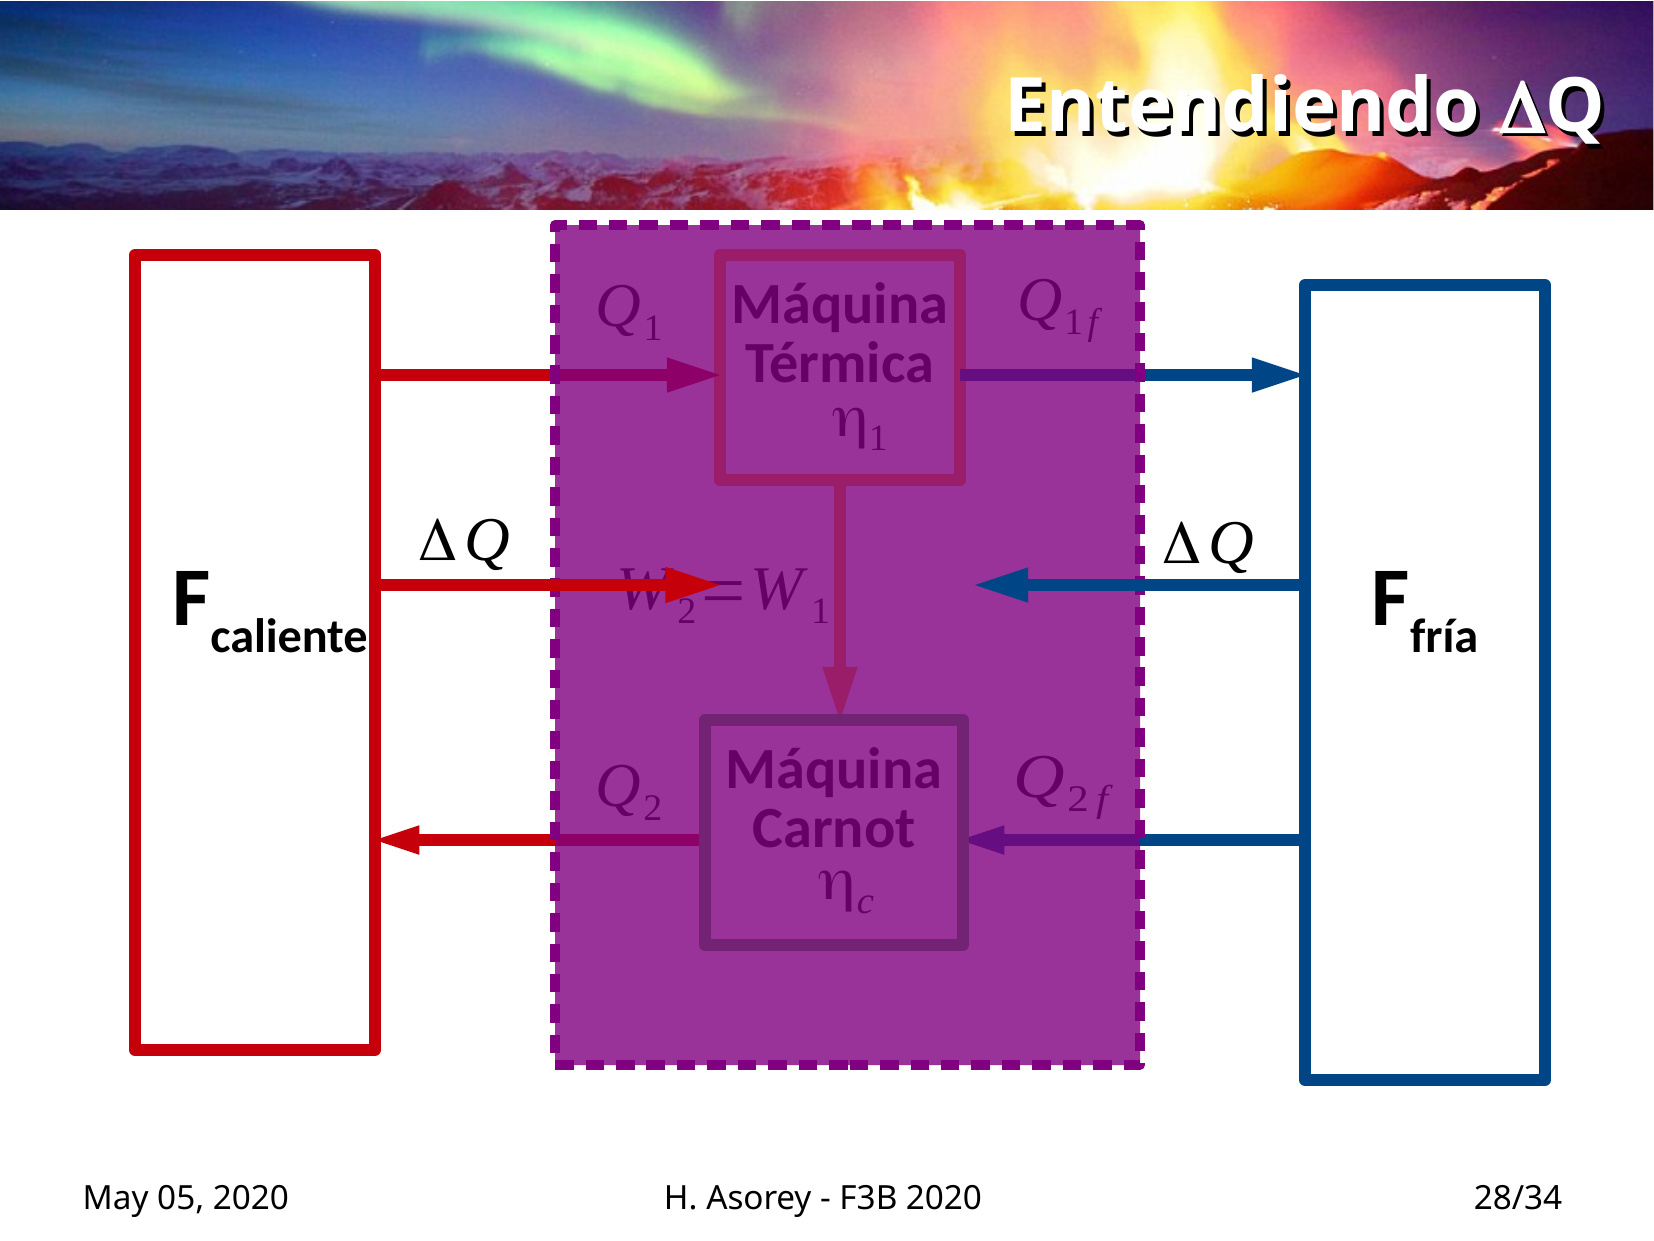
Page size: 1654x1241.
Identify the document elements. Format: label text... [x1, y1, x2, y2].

title Entendiendo DQ [45, 15, 1606, 191]
text_box Fcaliente [150, 555, 391, 691]
text_box Ffría [1305, 555, 1546, 691]
chart [410, 503, 520, 573]
text_box [555, 225, 1141, 1066]
chart [1155, 506, 1264, 576]
picture [0, 1, 1654, 210]
